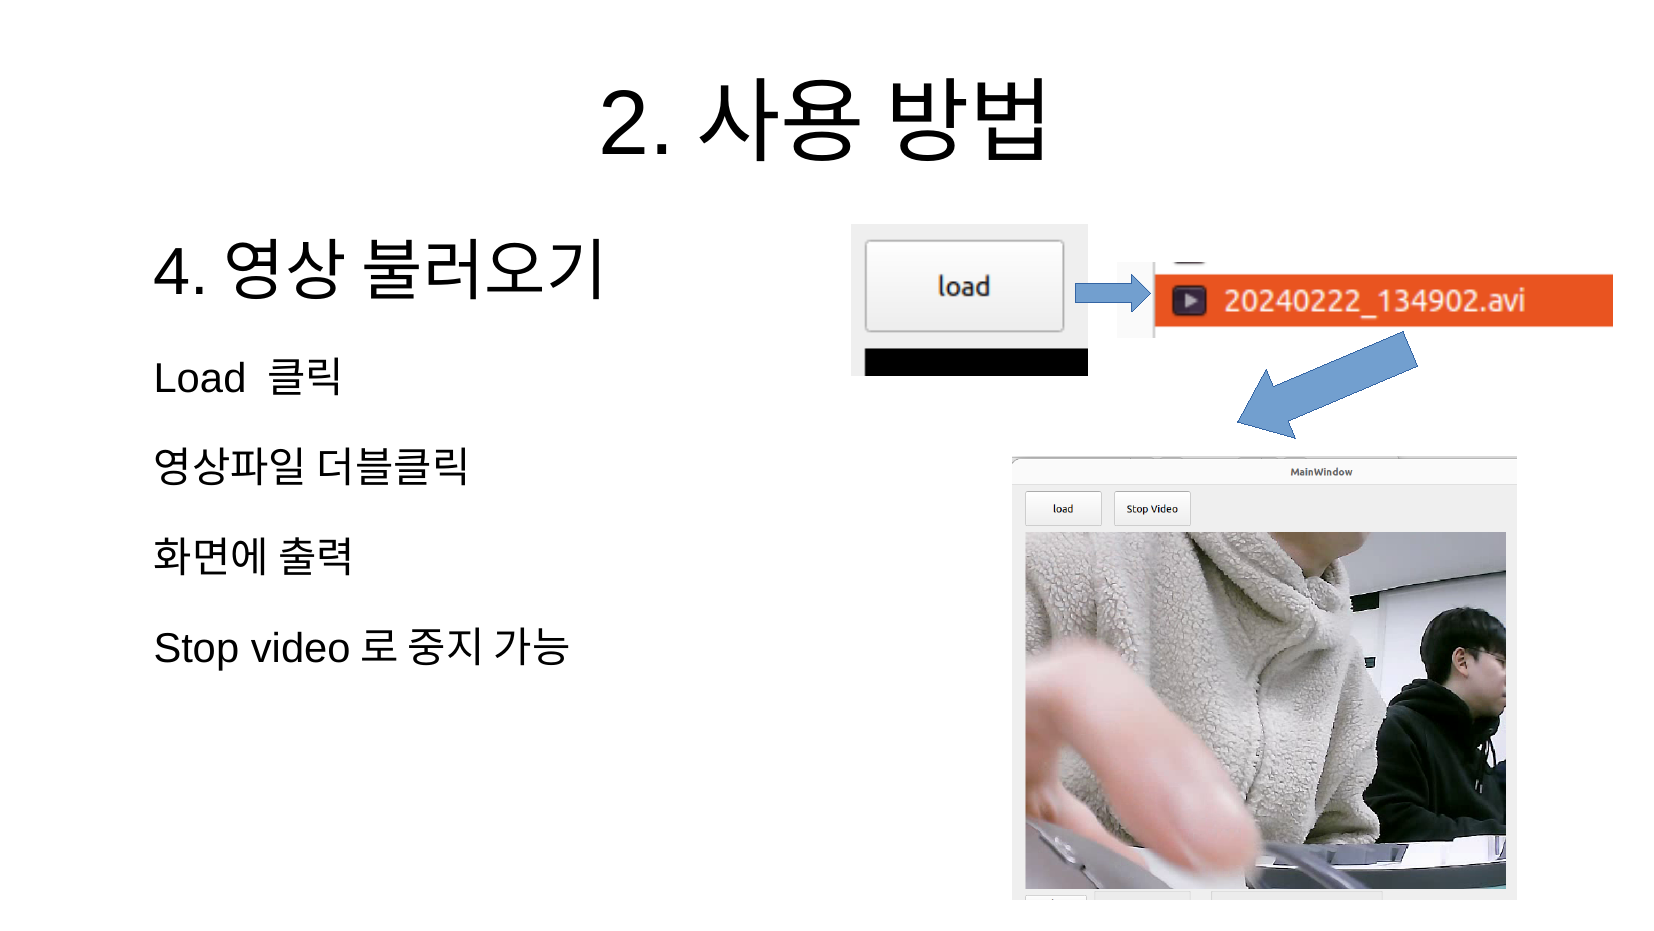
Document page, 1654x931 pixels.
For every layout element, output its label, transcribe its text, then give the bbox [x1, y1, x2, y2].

picture [1117, 262, 1613, 338]
text_box [1237, 331, 1418, 439]
picture [1012, 456, 1517, 901]
text_box [1075, 274, 1151, 312]
list 4.영상 불러오기 Load 클릭 영상파일 더블클릭 화면에 출력 Stop video로 중지 가능 [82, 217, 809, 758]
picture [851, 224, 1088, 376]
title 2.사용 방법 [82, 37, 1571, 193]
